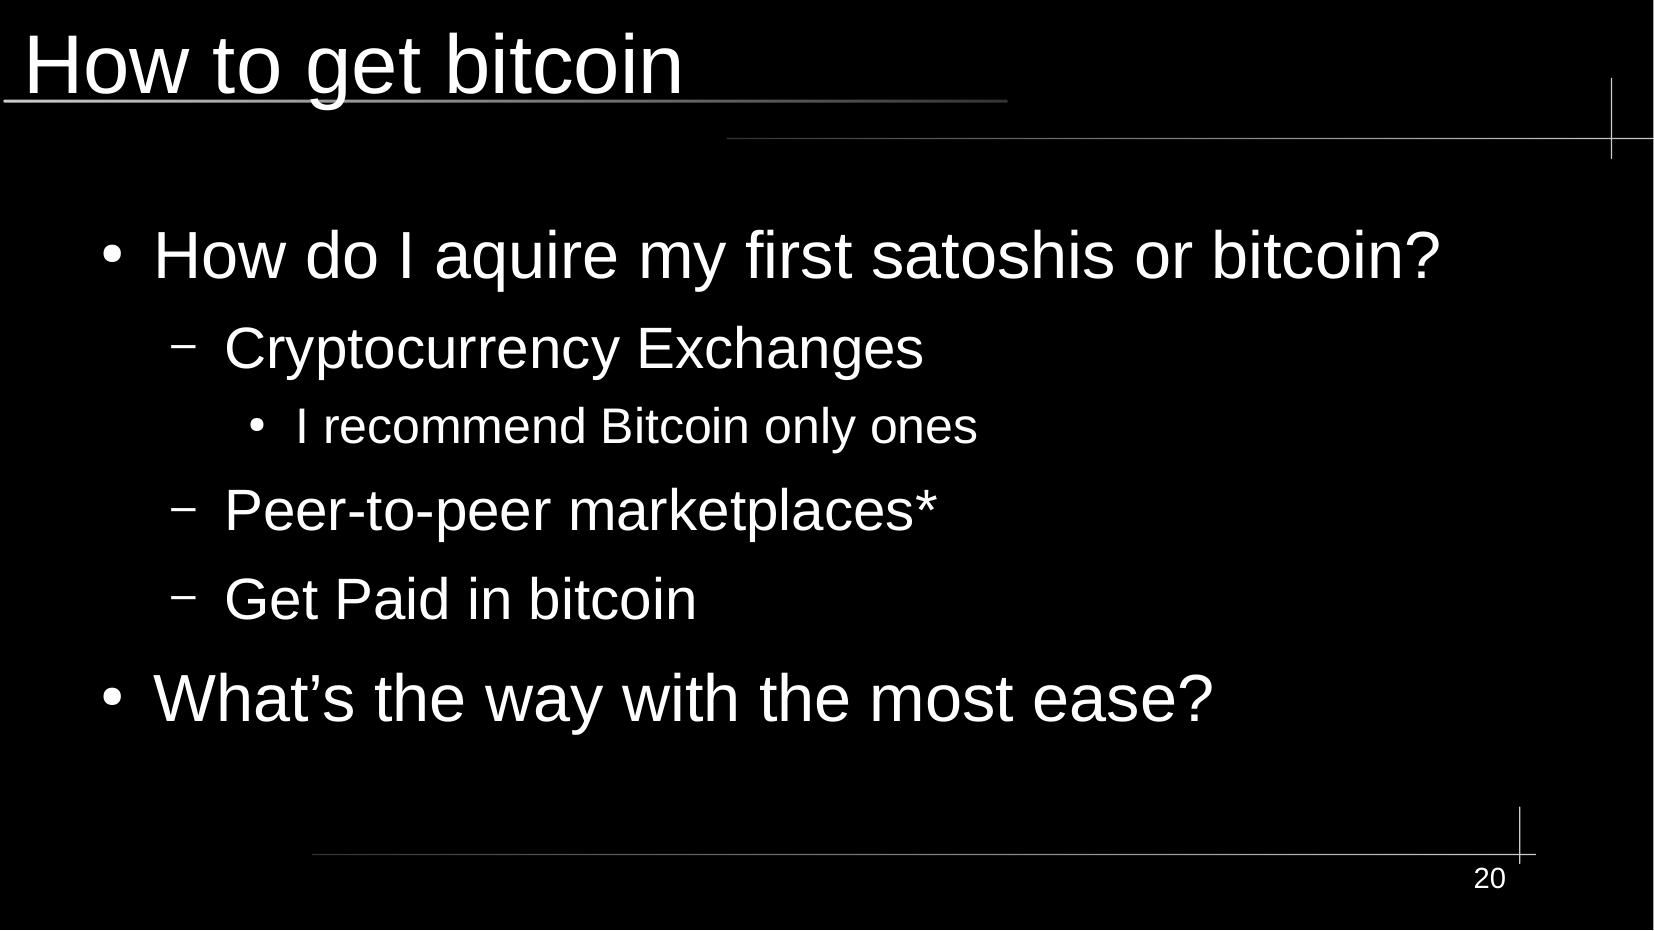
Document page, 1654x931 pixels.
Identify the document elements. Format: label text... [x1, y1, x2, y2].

list How do I aquire my first satoshis or bitcoin? Cryptocurrency Exchanges I recommend Bitcoin only ones Peer-to-peer marketplaces* Get Paid in bitcoin What’s the way with the most ease? [82, 217, 1571, 758]
title How to get bitcoin [23, 11, 1589, 119]
